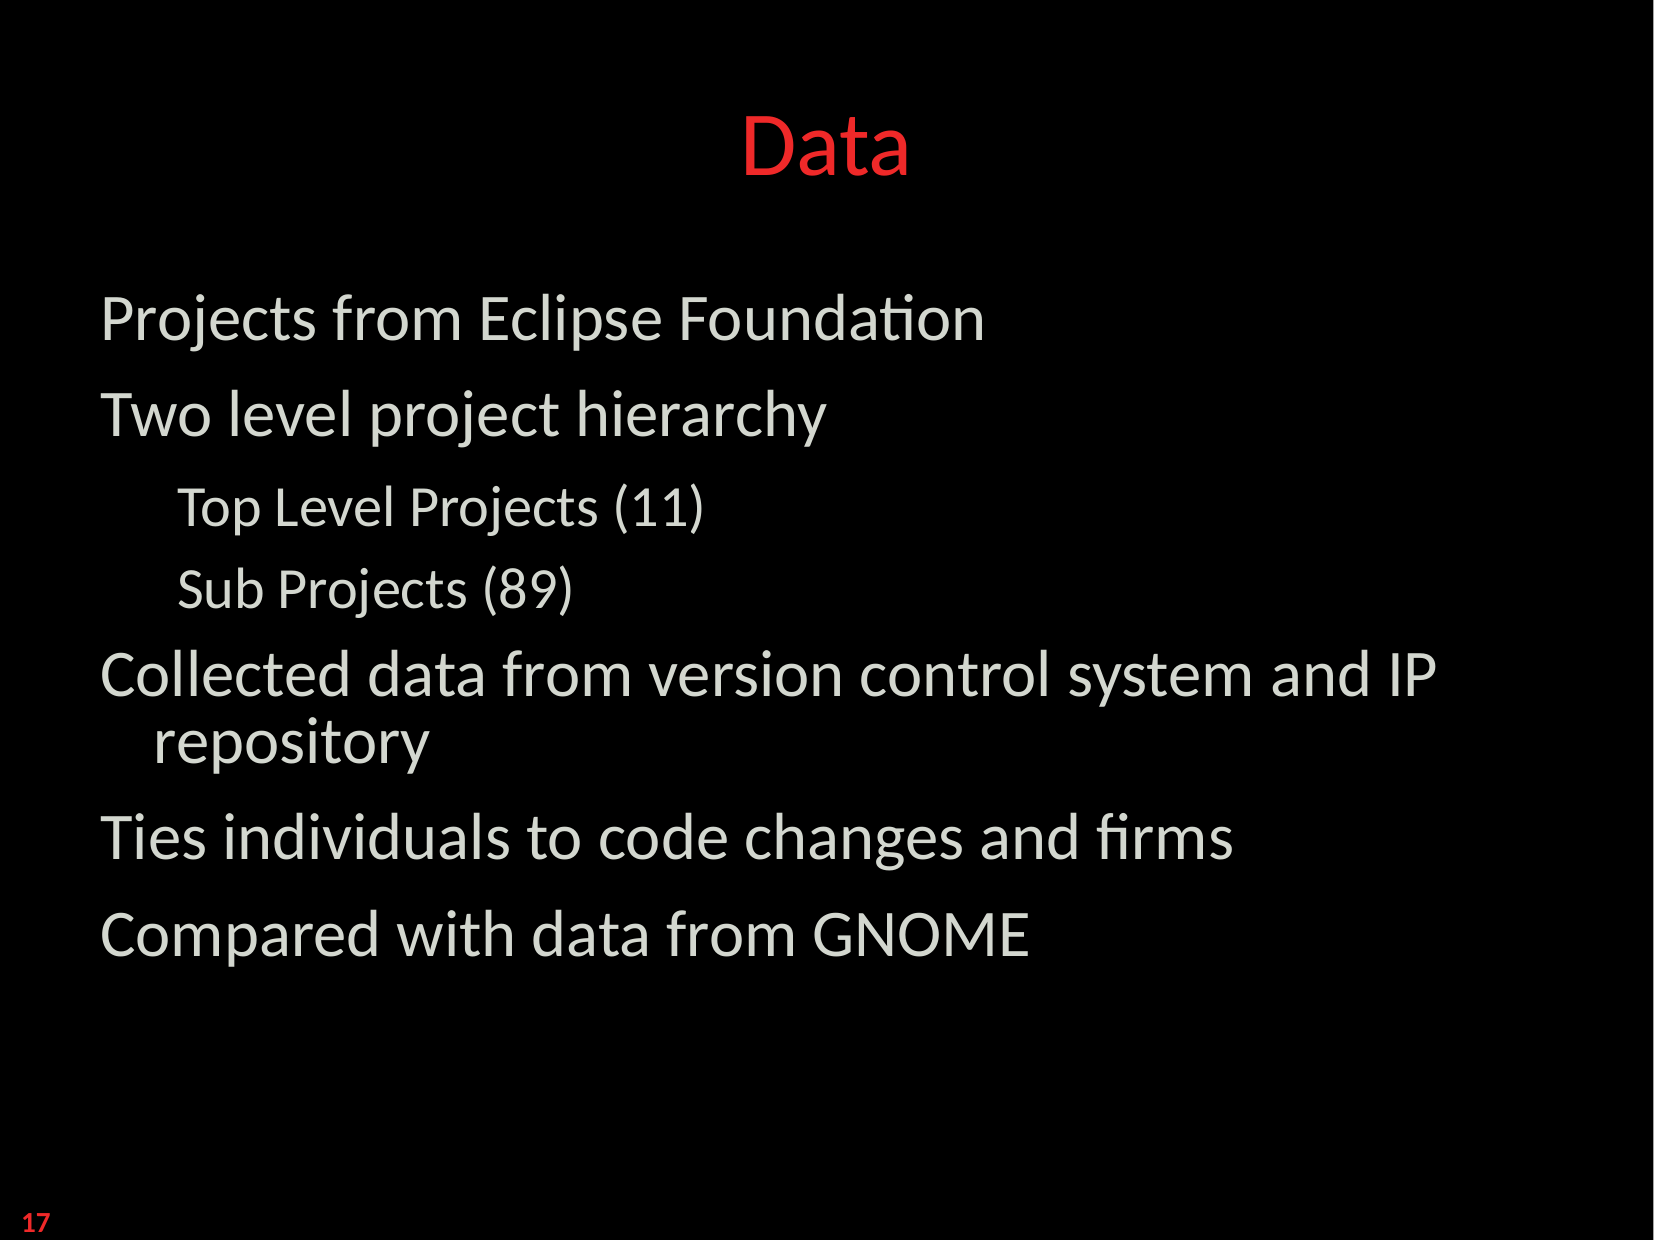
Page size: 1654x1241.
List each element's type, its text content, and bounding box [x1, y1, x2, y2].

title Data [82, 56, 1571, 250]
list Projects from Eclipse Foundation Two level project hierarchy Top Level Projects (11) Sub Projects (89) Collected data from version control system and IP repository Ties individuals to code changes and firms Compared with data from GNOME [82, 290, 1571, 1094]
